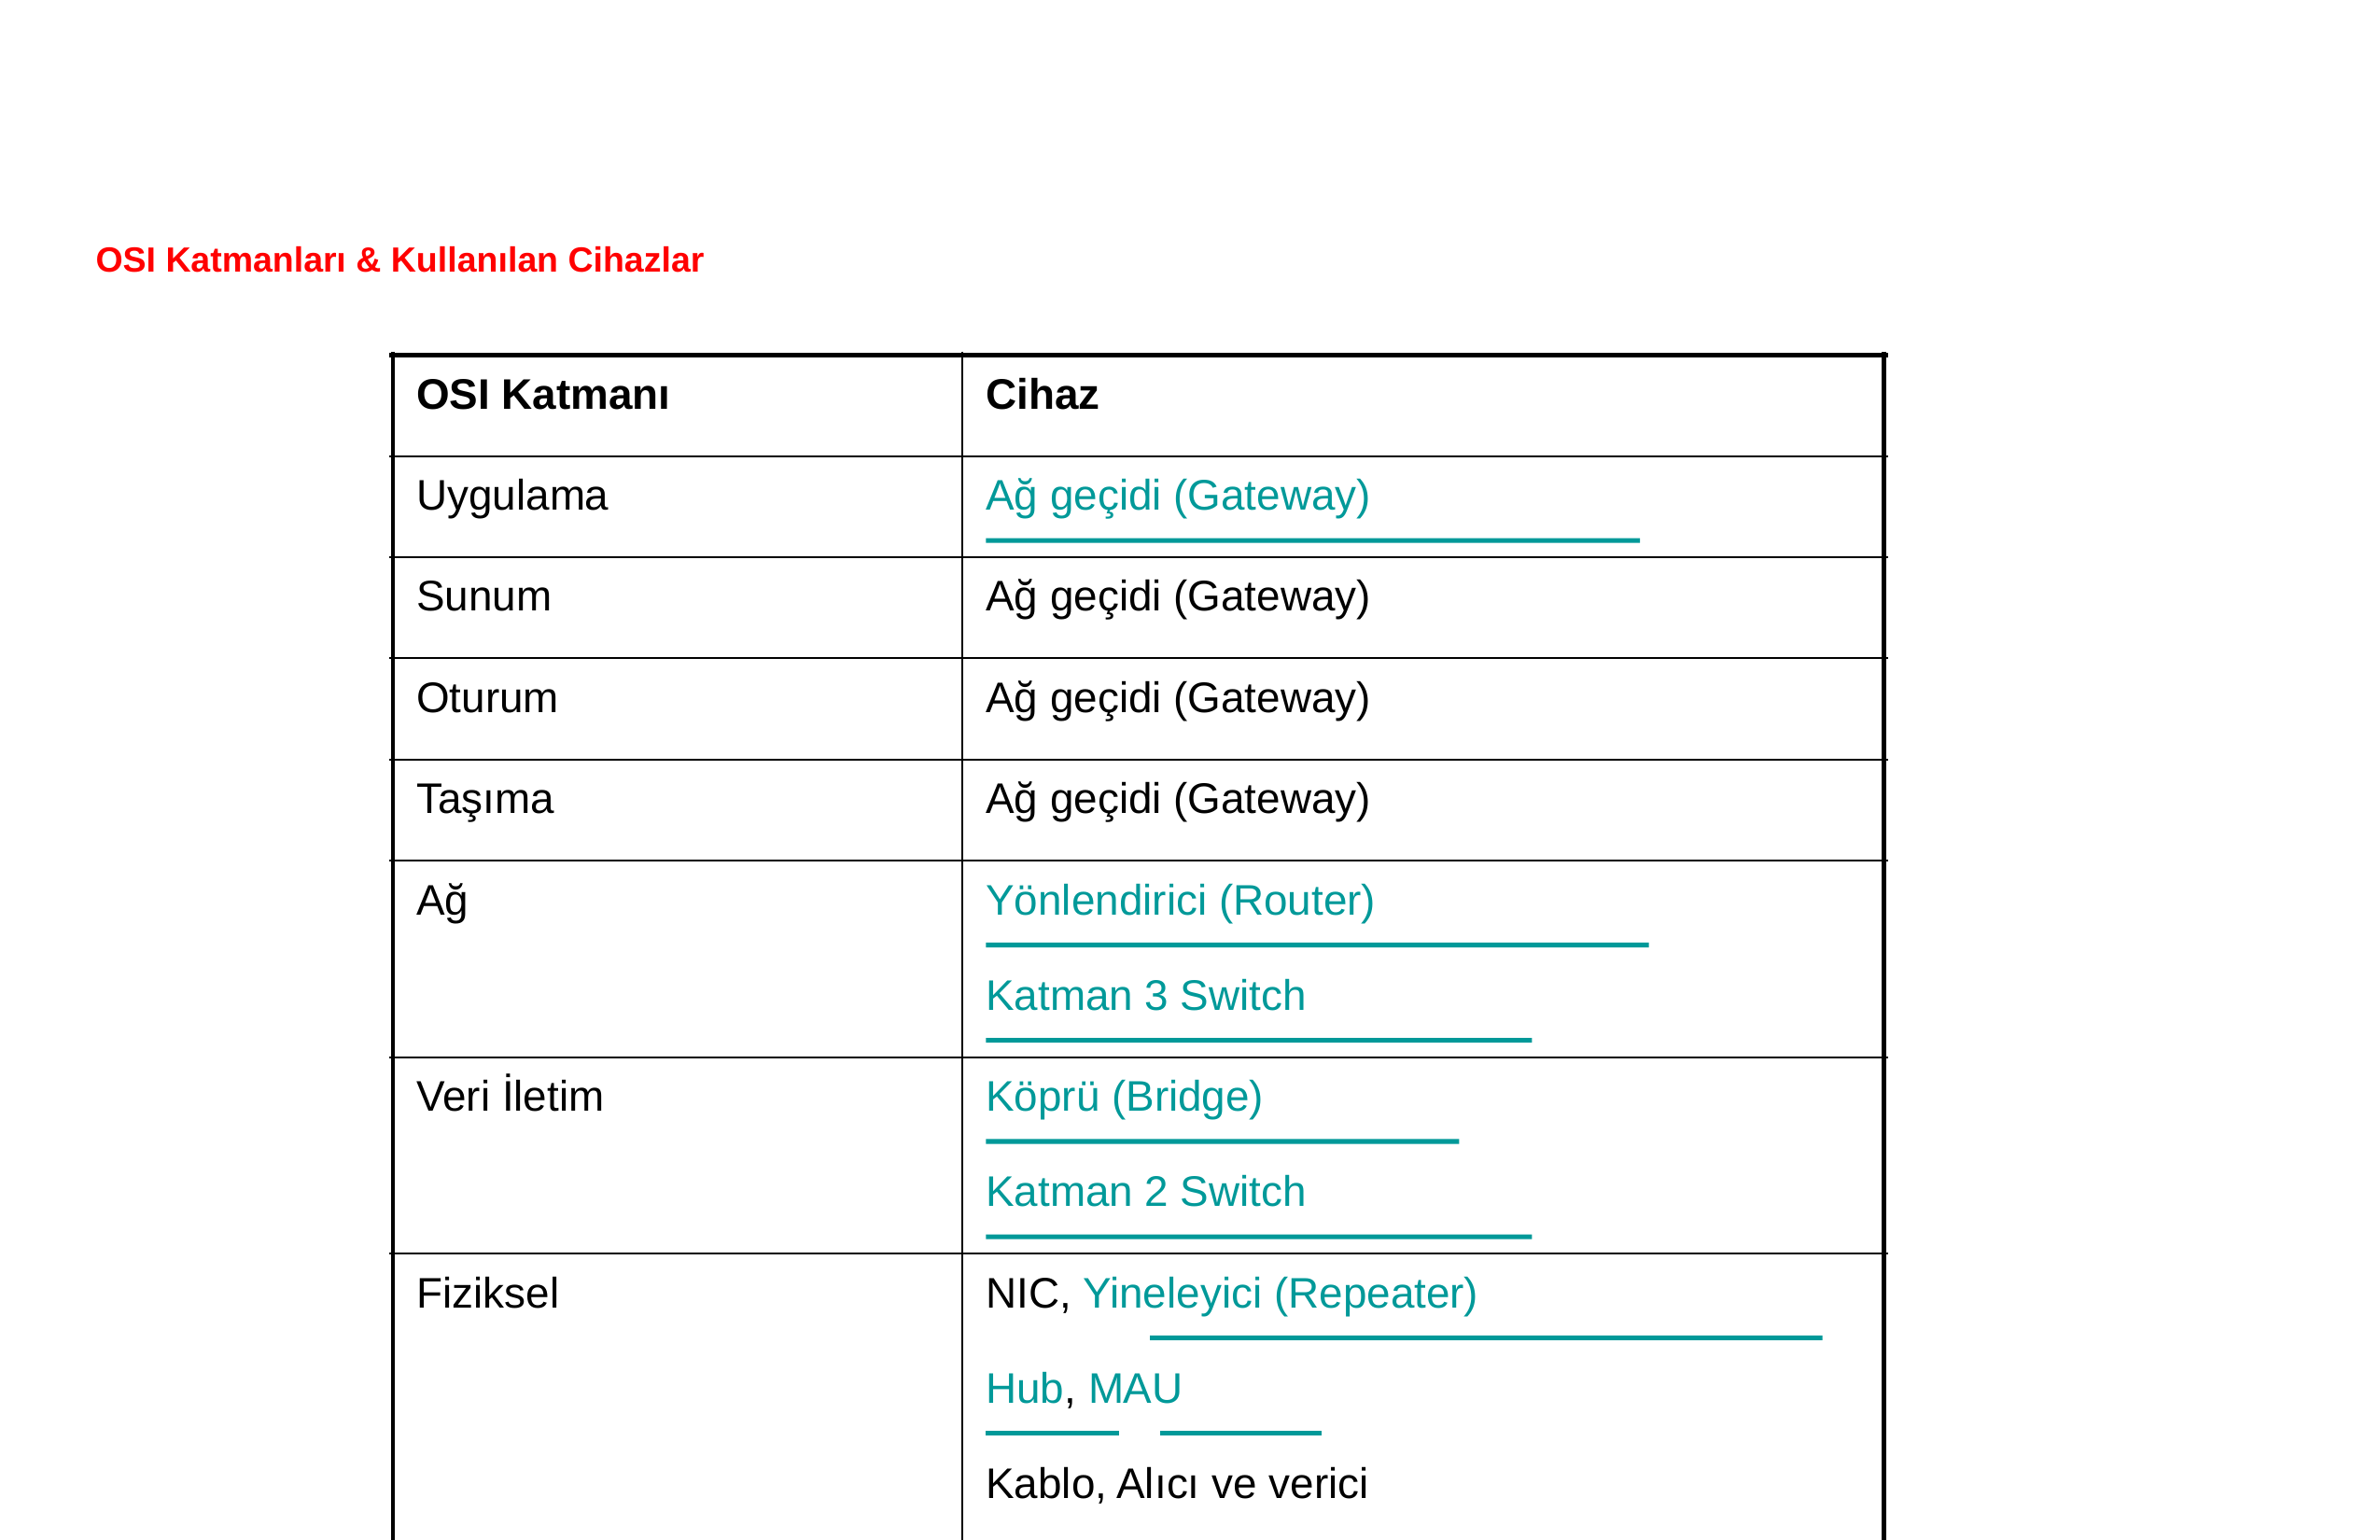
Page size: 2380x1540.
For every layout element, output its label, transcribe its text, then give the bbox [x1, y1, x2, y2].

text_box Katman 3 Switch [986, 971, 1552, 1057]
text_box Fiziksel [416, 1268, 680, 1354]
text_box Ağ [416, 875, 526, 961]
text_box Ağ geçidi (Gateway) [986, 775, 1662, 861]
text_box Kablo, Alıcı ve verici [986, 1460, 1662, 1540]
text_box Köprü (Bridge) [986, 1072, 1480, 1158]
text_box Cihaz [986, 370, 1201, 455]
text_box Veri İletim [416, 1072, 761, 1158]
text_box Ağ geçidi (Gateway) [986, 572, 1662, 658]
text_box OSI Katmanları & Kullanılan Cihazlar [95, 239, 1148, 310]
text_box Ağ geçidi (Gateway) [986, 471, 1662, 557]
text_box Ağ geçidi (Gateway) [986, 673, 1662, 760]
text_box OSI Katmanı [416, 370, 870, 455]
text_box Yönlendirici (Router) [986, 875, 1670, 961]
text_box Taşıma [416, 775, 680, 861]
text_box Katman 2 Switch [986, 1168, 1552, 1253]
text_box Oturum [416, 673, 679, 760]
text_box Sunum [416, 572, 667, 658]
text_box Hub, MAU [986, 1365, 1342, 1450]
text_box NIC, Yineleyici (Repeater) [986, 1268, 1848, 1354]
text_box Uygulama [416, 471, 764, 557]
